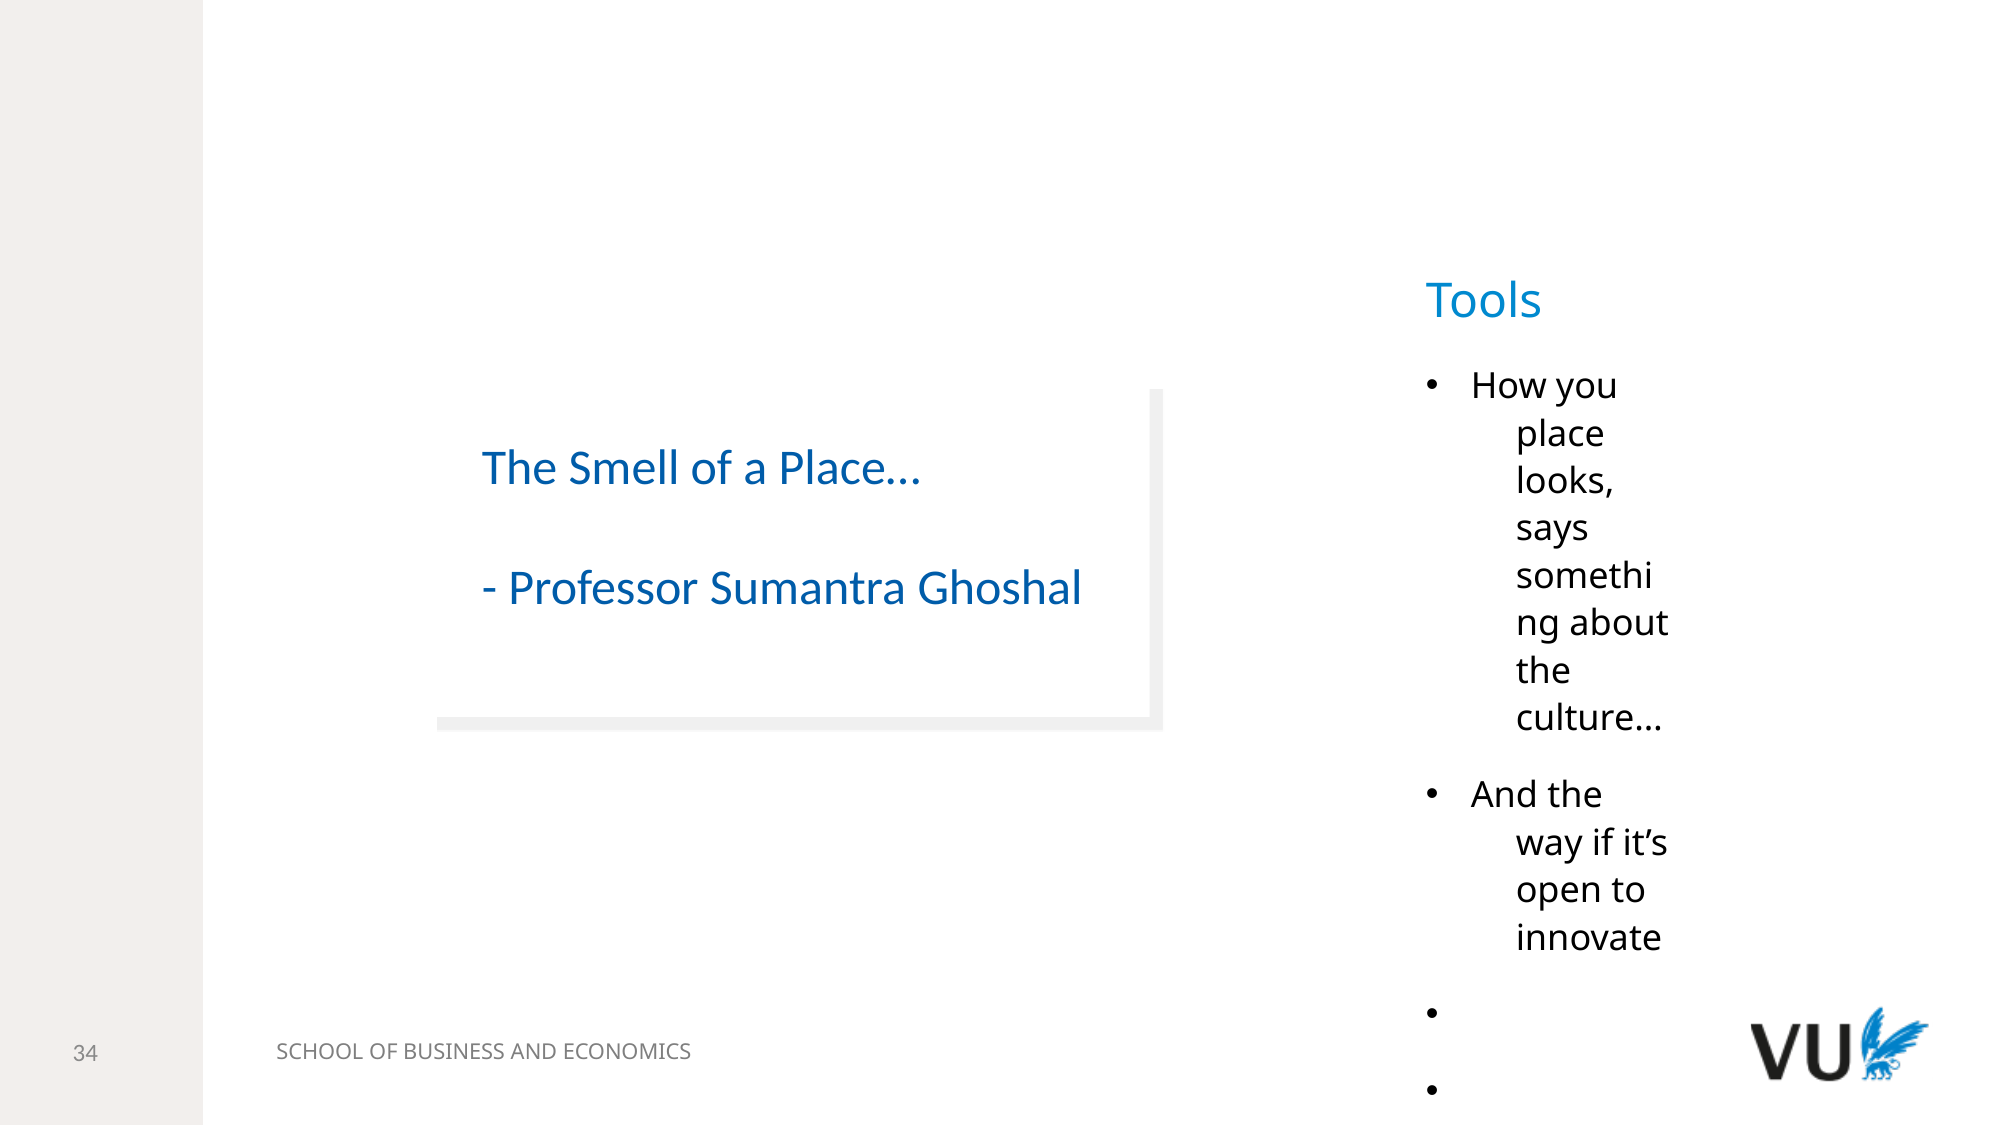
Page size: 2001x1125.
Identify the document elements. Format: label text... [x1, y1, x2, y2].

text_box [72, 977, 173, 1125]
text_box SCHOOL OF BUSINESS AND ECONOMICS [276, 977, 1413, 1125]
list Tools How you place looks, says something about the culture… And the way if it’s open to innovate [1287, 264, 1927, 966]
text_box The Smell of a Place… - Professor Sumantra Ghoshal [422, 375, 1150, 717]
